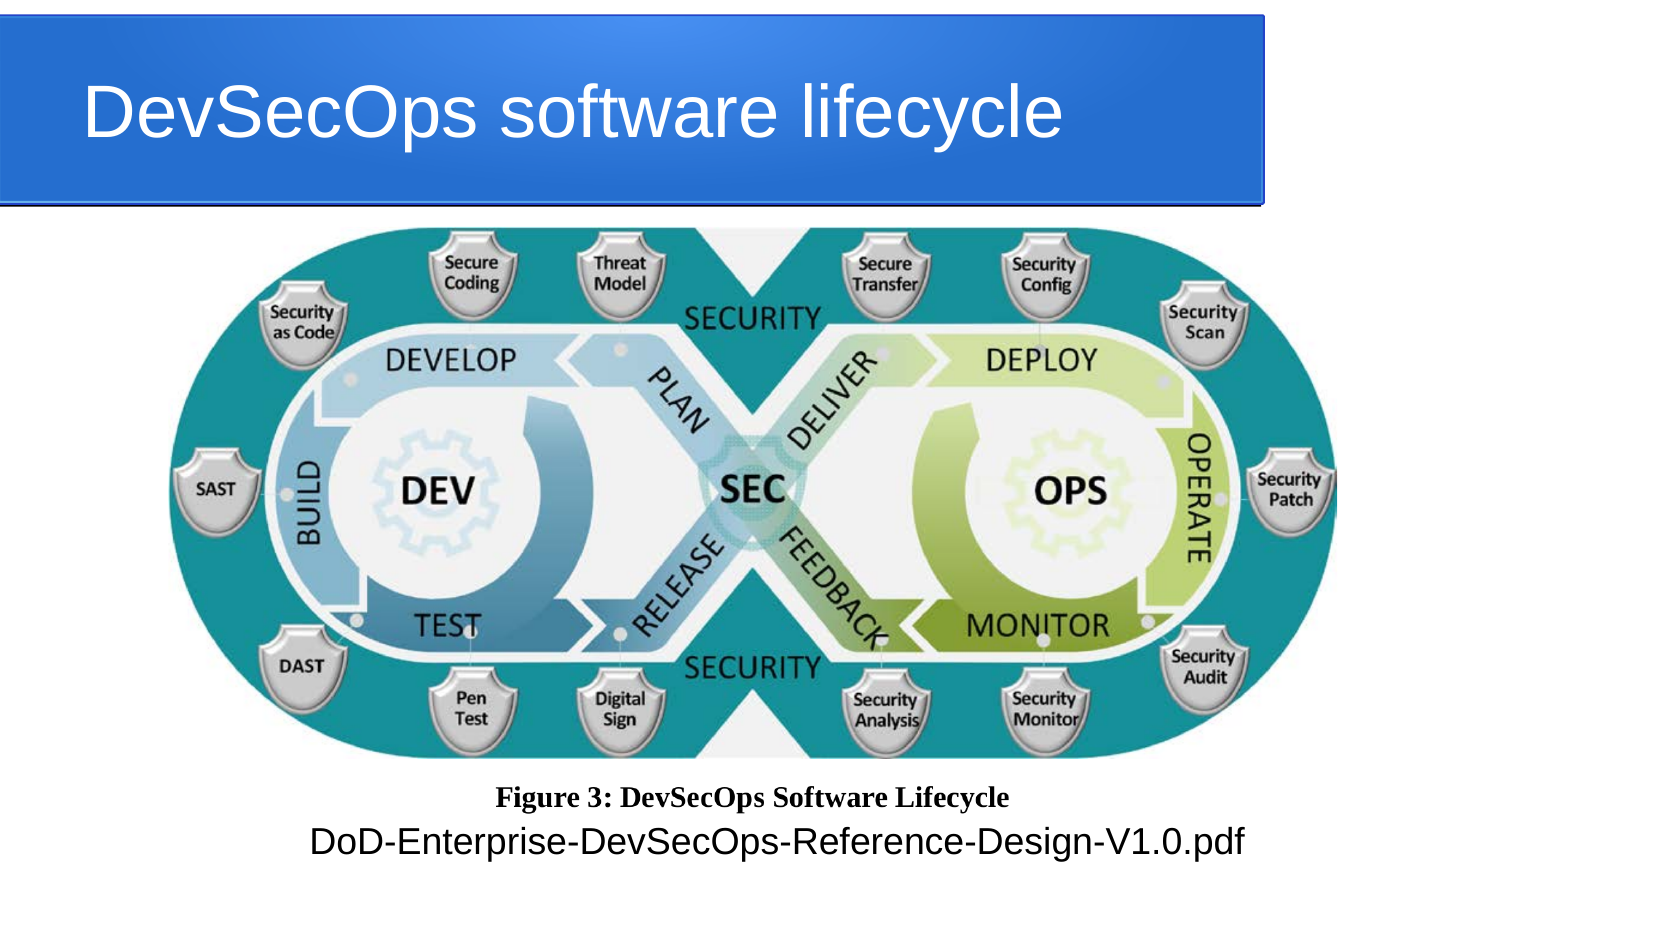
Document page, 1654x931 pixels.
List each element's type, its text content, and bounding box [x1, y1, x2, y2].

picture [95, 223, 1411, 826]
text_box DoD-Enterprise-DevSecOps-Reference-Design-V1.0.pdf [294, 813, 1261, 871]
title DevSecOps software lifecycle [82, 29, 1235, 196]
